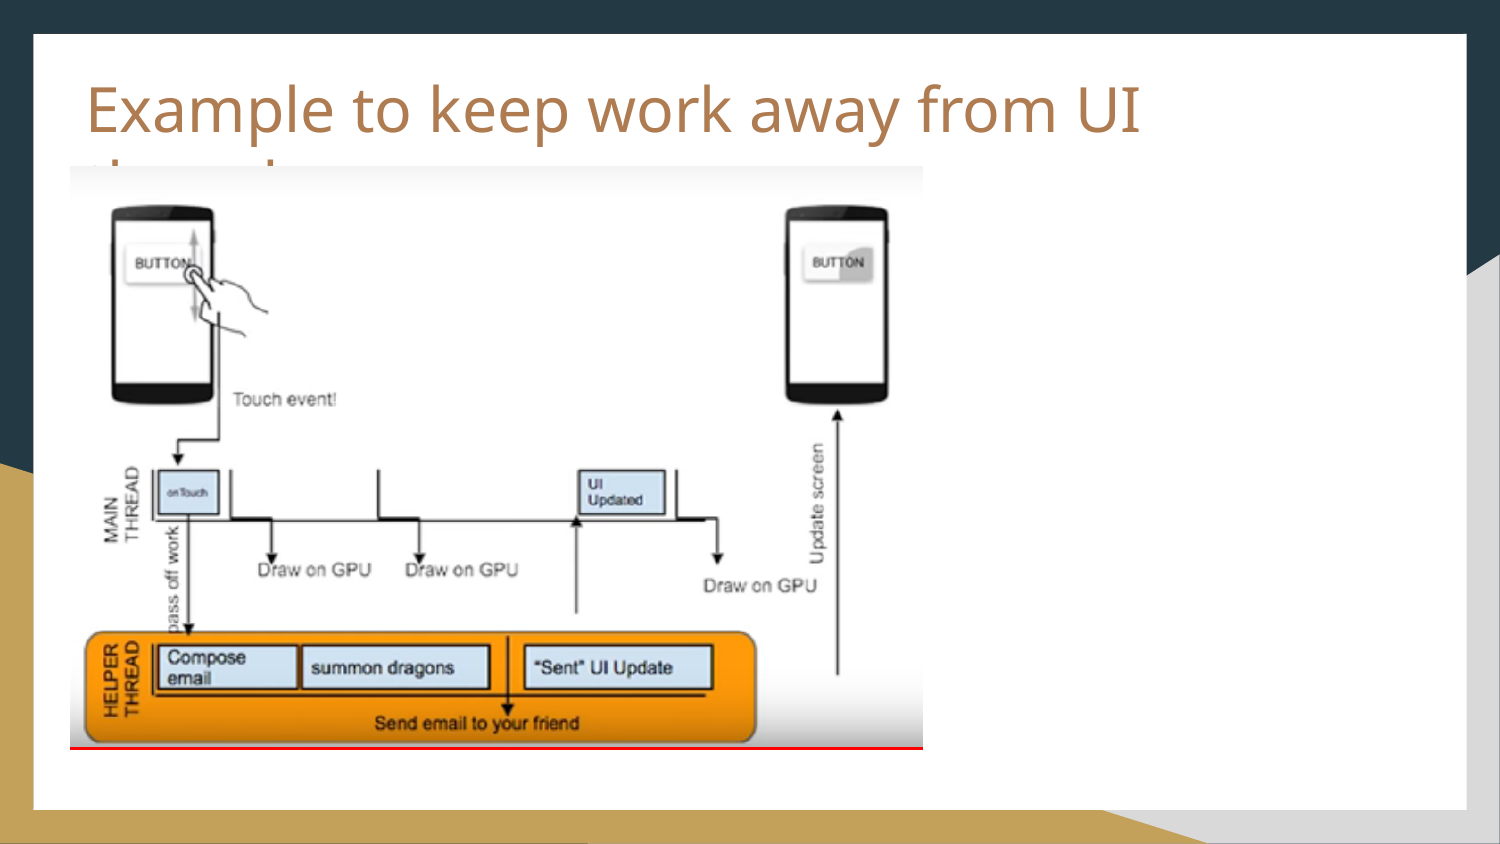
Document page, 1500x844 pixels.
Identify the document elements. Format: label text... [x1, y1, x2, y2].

title Example to keep work away from UI thread [70, 54, 1302, 212]
picture [70, 166, 923, 750]
